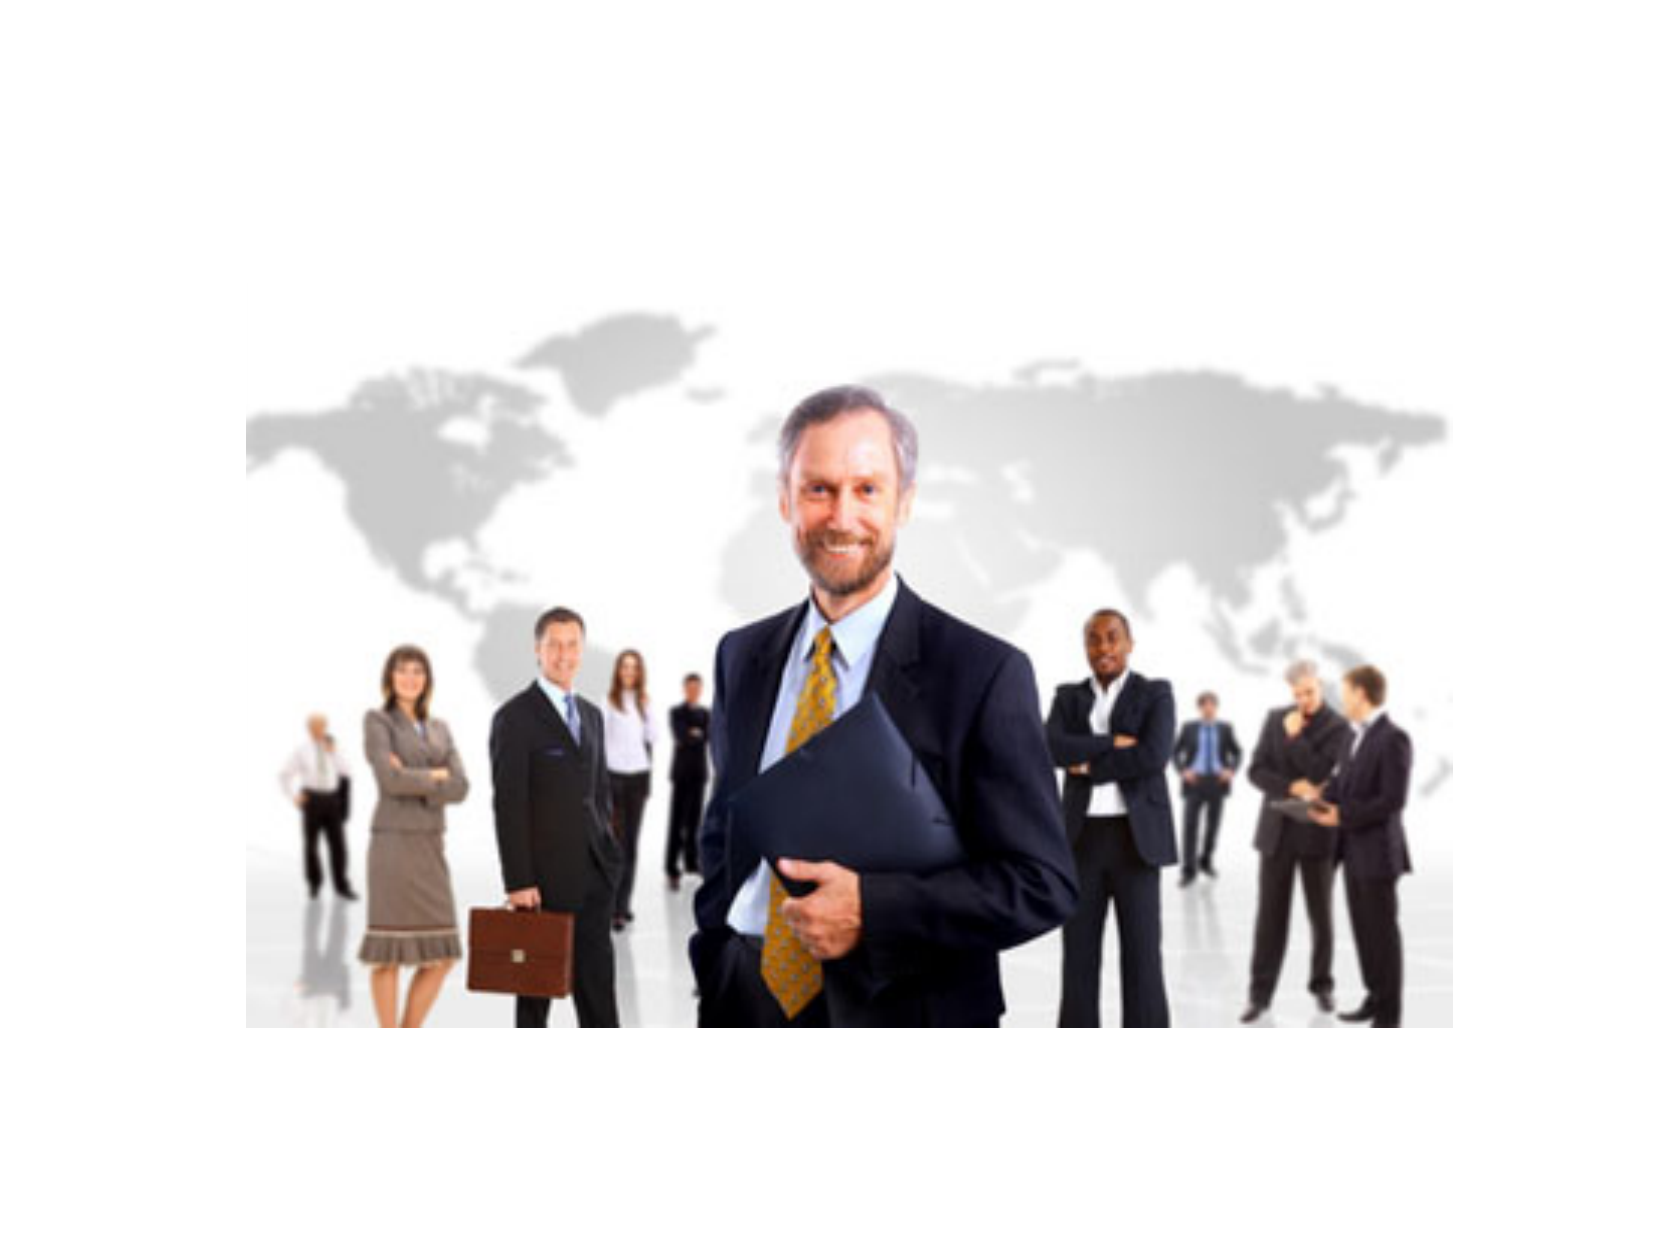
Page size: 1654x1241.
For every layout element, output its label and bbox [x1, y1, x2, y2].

picture [246, 283, 1453, 1028]
